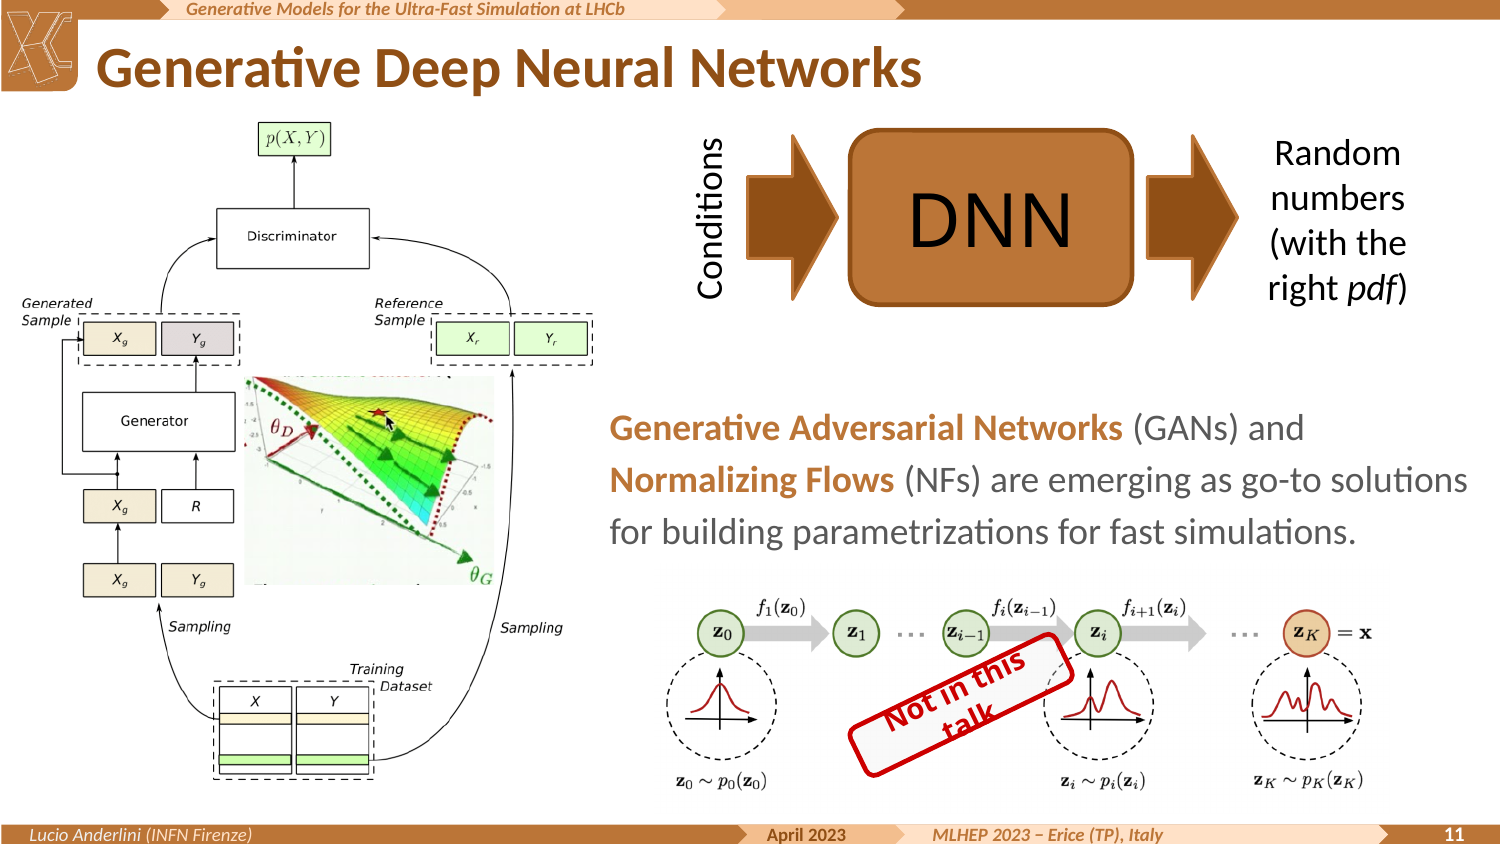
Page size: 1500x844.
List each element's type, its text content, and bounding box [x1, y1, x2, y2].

text_box Not in this talk [849, 634, 1073, 776]
picture [7, 114, 610, 796]
slide_number <number> [1389, 801, 1480, 844]
text_box Random numbers (with the right pdf) [1223, 112, 1453, 323]
picture [654, 573, 1390, 814]
text_box [747, 135, 838, 300]
text_box [1147, 135, 1223, 300]
text_box DNN [850, 130, 1132, 305]
list Generative Adversarial Networks (GANs) and Normalizing Flows (NFs) are emerging as go-to solutions for building parametrizations for fast simulations. [594, 381, 1490, 573]
text_box Conditions [669, 103, 745, 334]
title Generative Deep Neural Networks [81, 14, 1480, 109]
